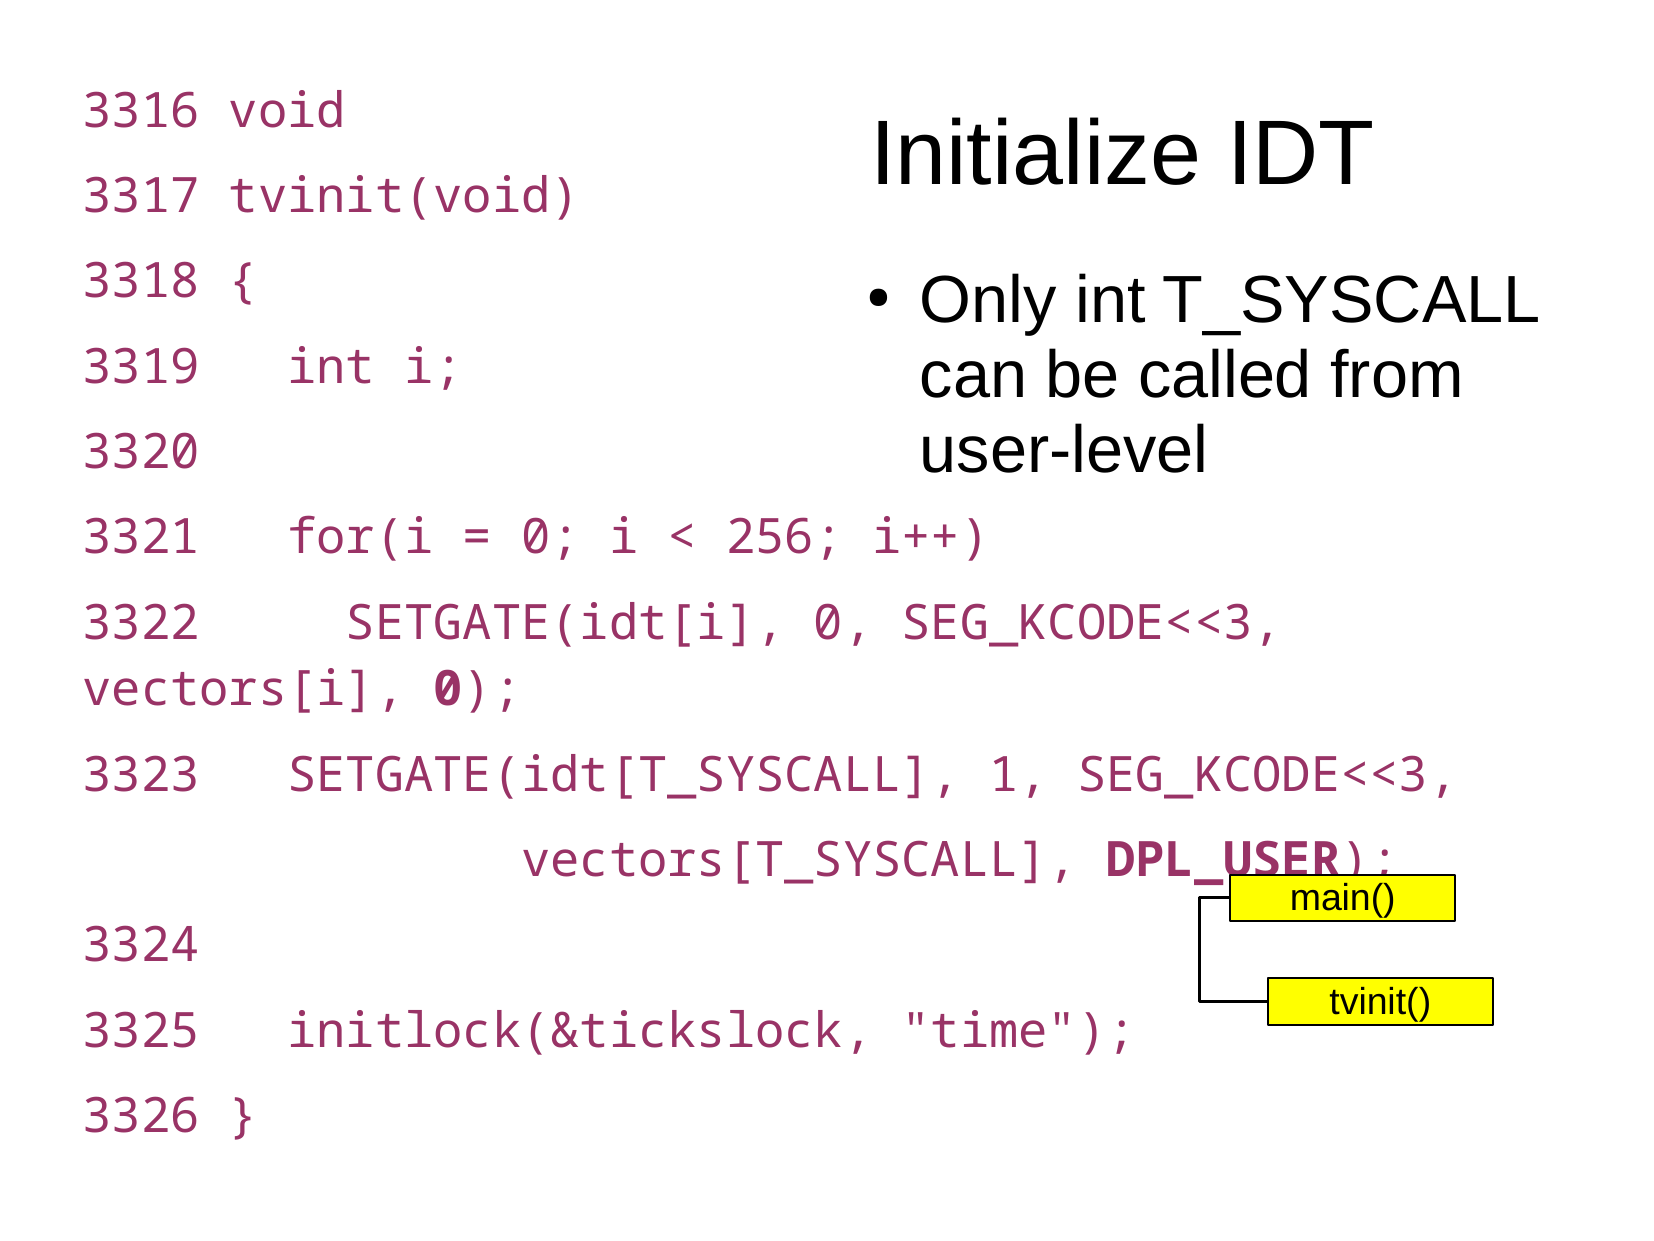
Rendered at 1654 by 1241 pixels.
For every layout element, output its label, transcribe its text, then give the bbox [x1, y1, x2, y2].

title Initialize IDT [675, 49, 1571, 257]
text_box tvinit() [1267, 978, 1493, 1025]
list 3316 void 3317 tvinit(void) 3318 { 3319 int i; 3320 3321 for(i = 0; i < 256; i++) 3322 SETGATE(idt[i], 0, SEG_KCODE<<3, vectors[i], 0); 3323 SETGATE(idt[T_SYSCALL], 1, SEG_KCODE<<3, vectors[T_SYSCALL], DPL_USER); 3324 3325 initlock(&tickslock, "time"); 3326 } [82, 75, 1571, 1163]
list Only int T_SYSCALL can be called from user-level [848, 262, 1576, 682]
text_box main() [1230, 874, 1456, 921]
